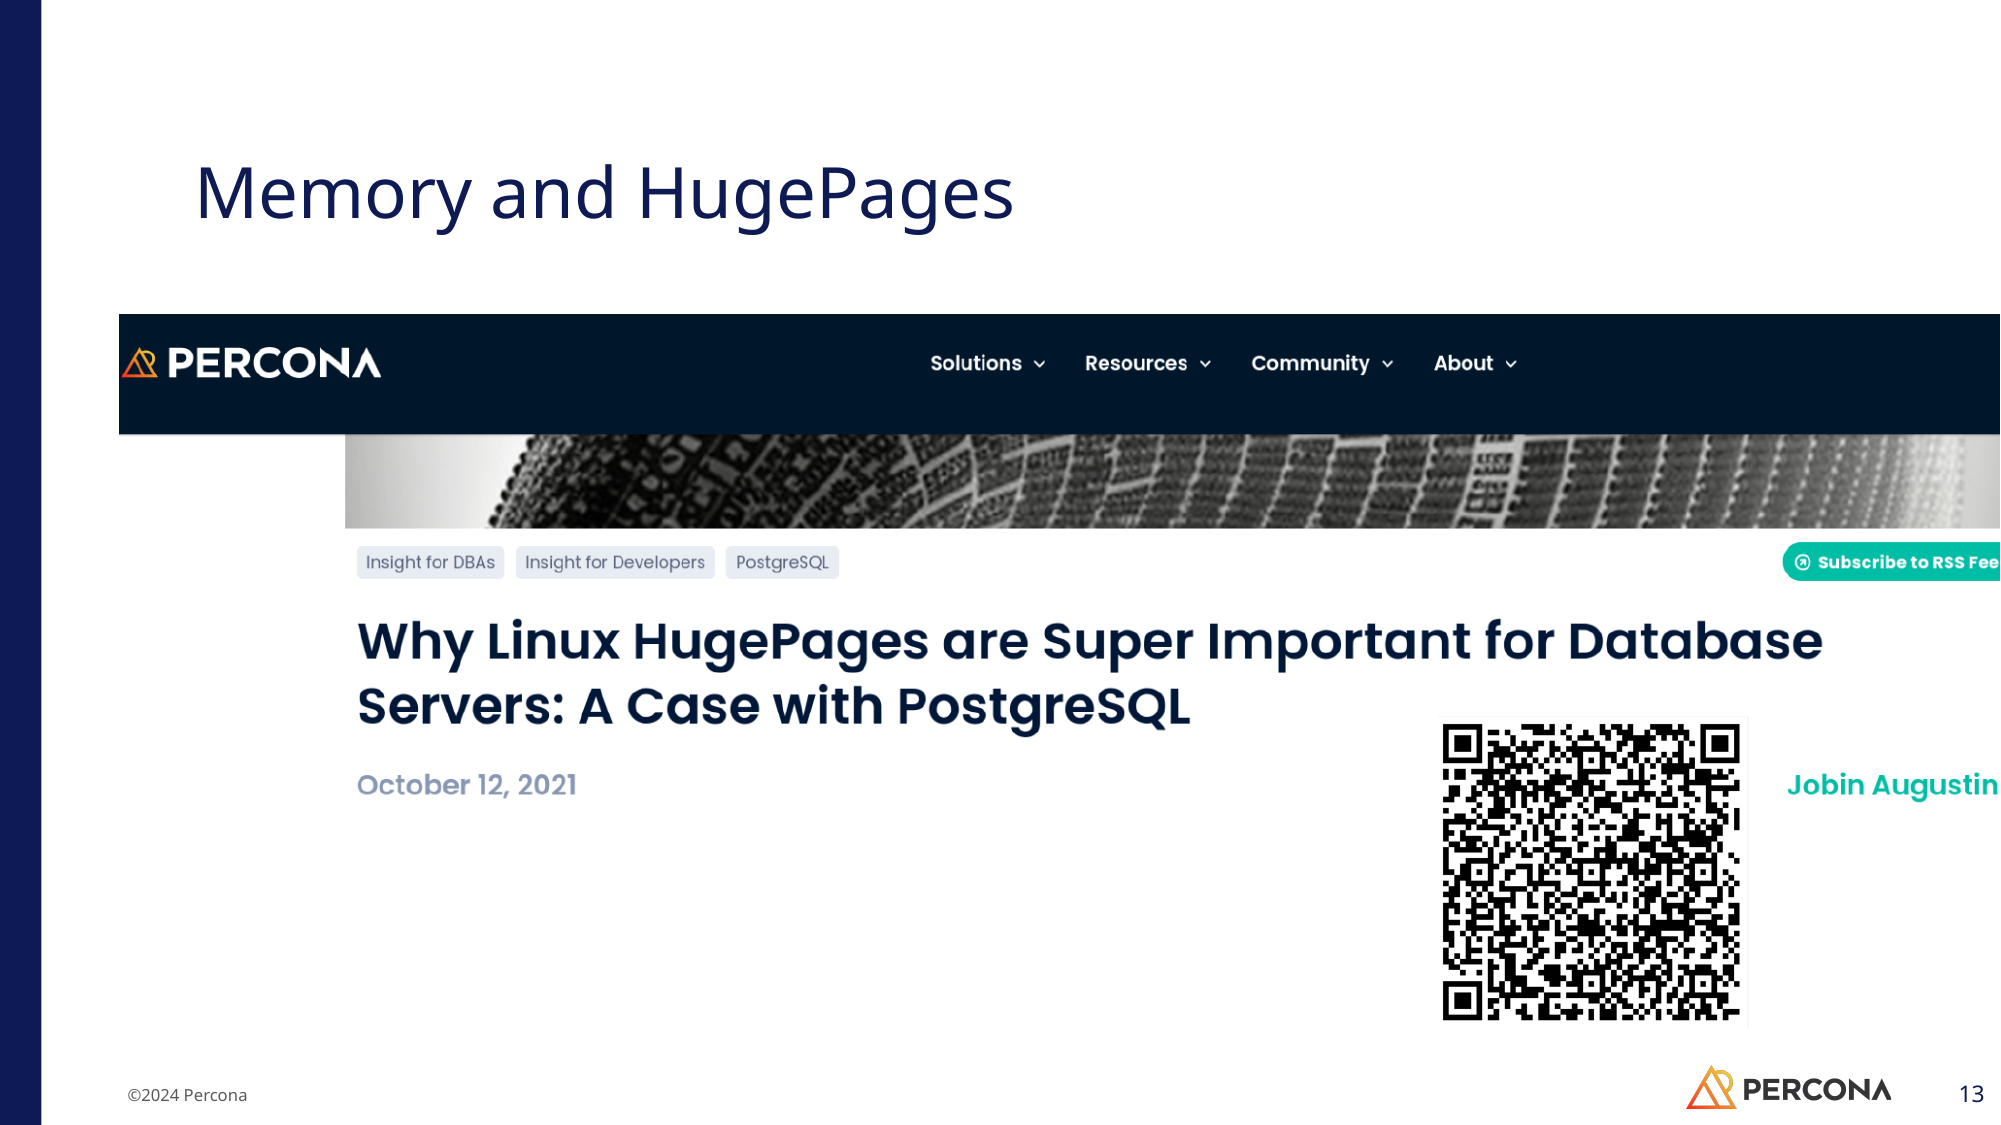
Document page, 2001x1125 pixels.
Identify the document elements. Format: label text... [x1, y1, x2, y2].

title Memory and HugePages [179, 124, 1835, 266]
slide_number <number> [1748, 1065, 2000, 1125]
picture [119, 314, 2000, 1028]
picture [1686, 1065, 1748, 1109]
